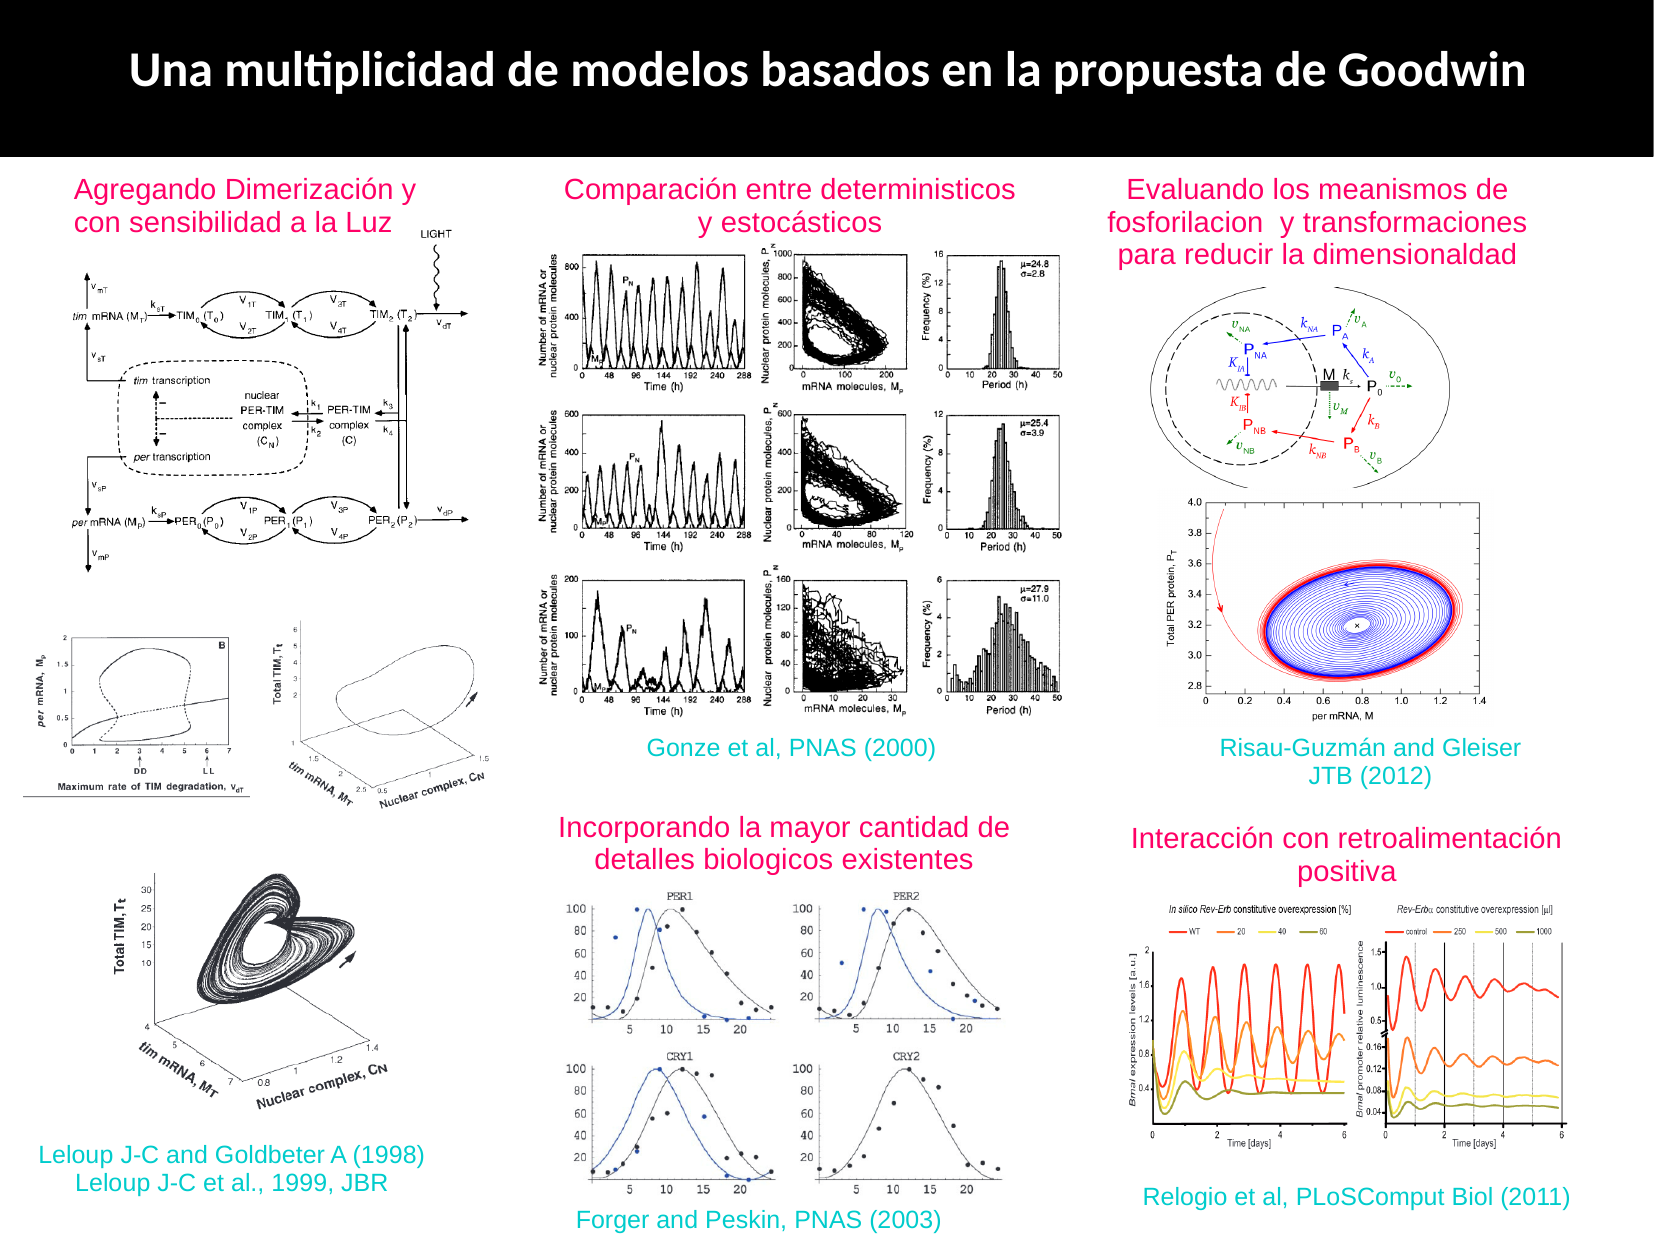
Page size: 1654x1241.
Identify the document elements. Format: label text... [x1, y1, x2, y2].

text_box Evaluando los meanismos de fosforilacion y transformaciones para reducir la dimensionaldad [1092, 165, 1589, 279]
text_box Forger and Peskin, PNAS (2003) [561, 1198, 1028, 1241]
text_box Leloup J-C and Goldbeter A (1998) Leloup J-C et al., 1999, JBR [23, 1133, 497, 1205]
text_box Relogio et al, PLoSComput Biol (2011) [1127, 1175, 1595, 1241]
picture [537, 242, 1088, 727]
picture [44, 216, 484, 579]
text_box Incorporando la mayor cantidad de detalles biologicos existentes [543, 803, 1040, 892]
picture [23, 625, 250, 798]
text_box [0, 0, 1654, 157]
picture [1113, 891, 1589, 1157]
picture [549, 892, 1017, 1201]
text_box Comparación entre deterministicos y estocásticos [549, 165, 1046, 242]
picture [106, 861, 400, 1115]
text_box Interacción con retroalimentación positiva [1116, 814, 1613, 904]
text_box Gonze et al, PNAS (2000) [631, 726, 981, 798]
text_box Una multiplicidad de modelos basados en la propuesta de Goodwin [588, 29, 1068, 112]
picture [263, 614, 501, 815]
text_box Risau-Guzmán and Gleiser JTB (2012) [1204, 726, 1554, 814]
text_box Agregando Dimerización y con sensibilidad a la Luz [59, 165, 455, 254]
picture [1145, 287, 1494, 727]
